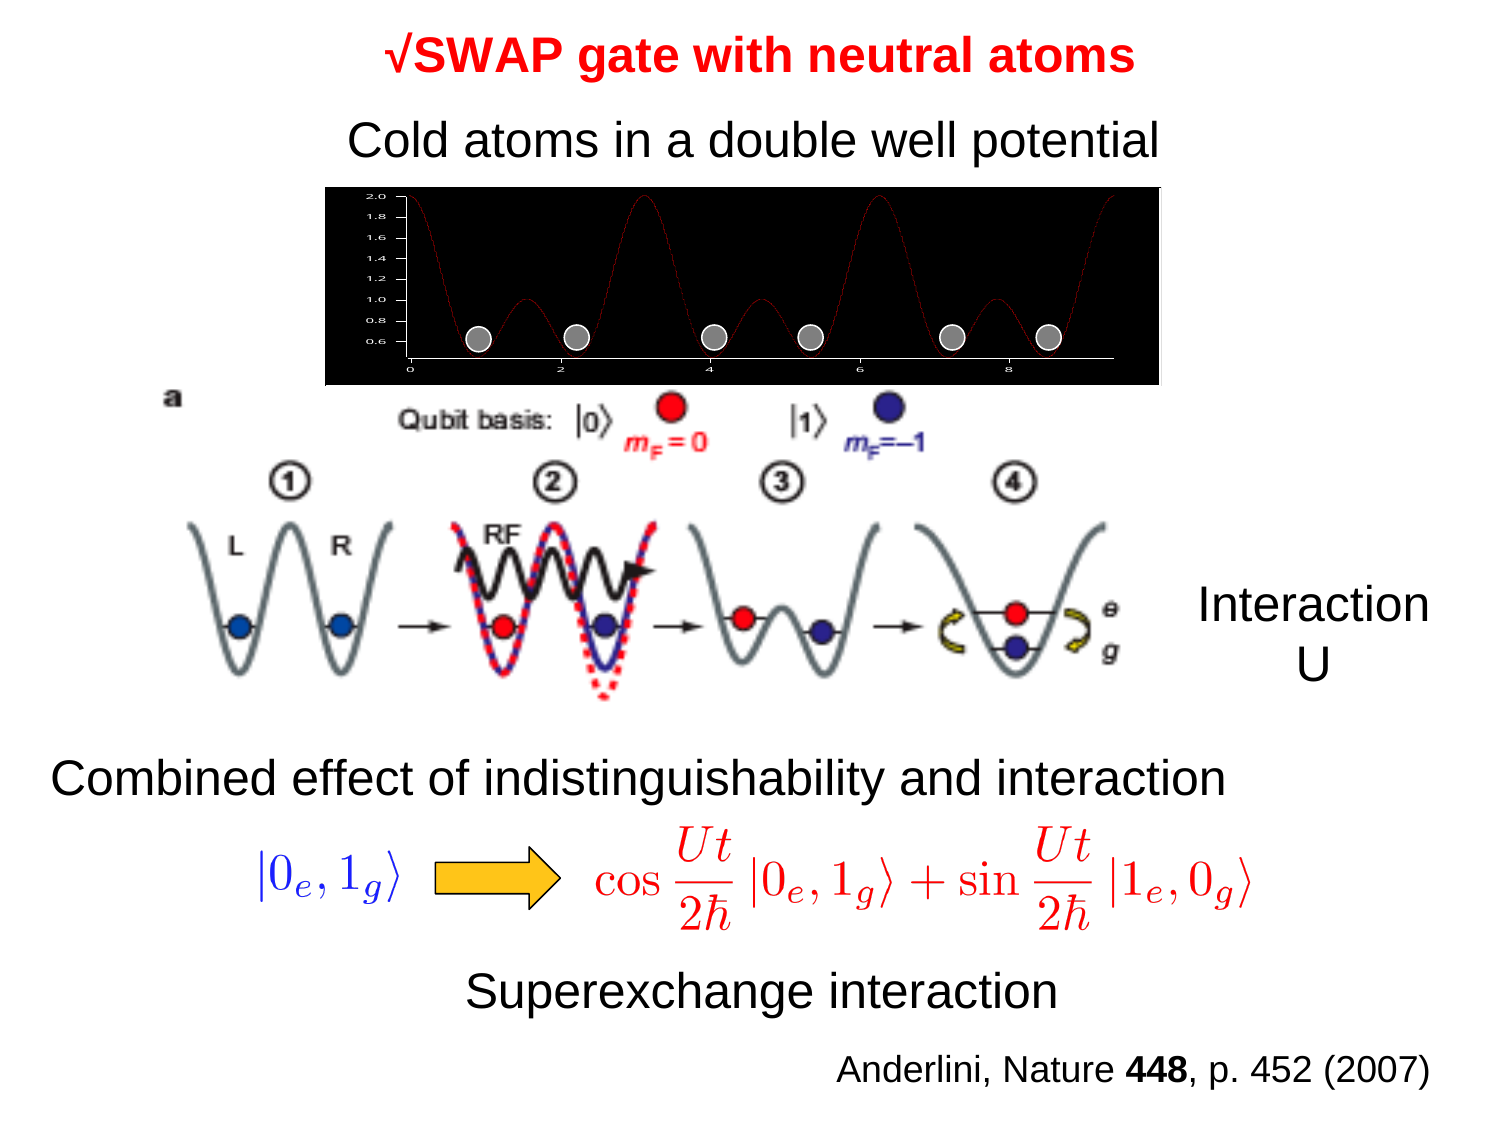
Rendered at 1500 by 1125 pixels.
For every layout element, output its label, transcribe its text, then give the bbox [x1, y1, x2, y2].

text_box [939, 324, 965, 351]
text_box [798, 324, 824, 351]
text_box Interaction U [1182, 563, 1446, 700]
text_box [435, 846, 561, 910]
text_box Superexchange interaction [449, 950, 1074, 1027]
text_box [701, 324, 727, 351]
text_box Anderlini, Nature 448, p. 452 (2007) [821, 1037, 1447, 1098]
text_box [564, 324, 590, 351]
text_box Cold atoms in a double well potential [332, 99, 1176, 176]
picture [150, 187, 1163, 713]
text_box [466, 326, 492, 352]
text_box √SWAP gate with neutral atoms [343, 15, 1152, 91]
text_box Combined effect of indistinguishability and interaction [35, 737, 1476, 813]
text_box [1036, 324, 1062, 351]
picture [595, 824, 1251, 932]
picture [260, 850, 400, 906]
